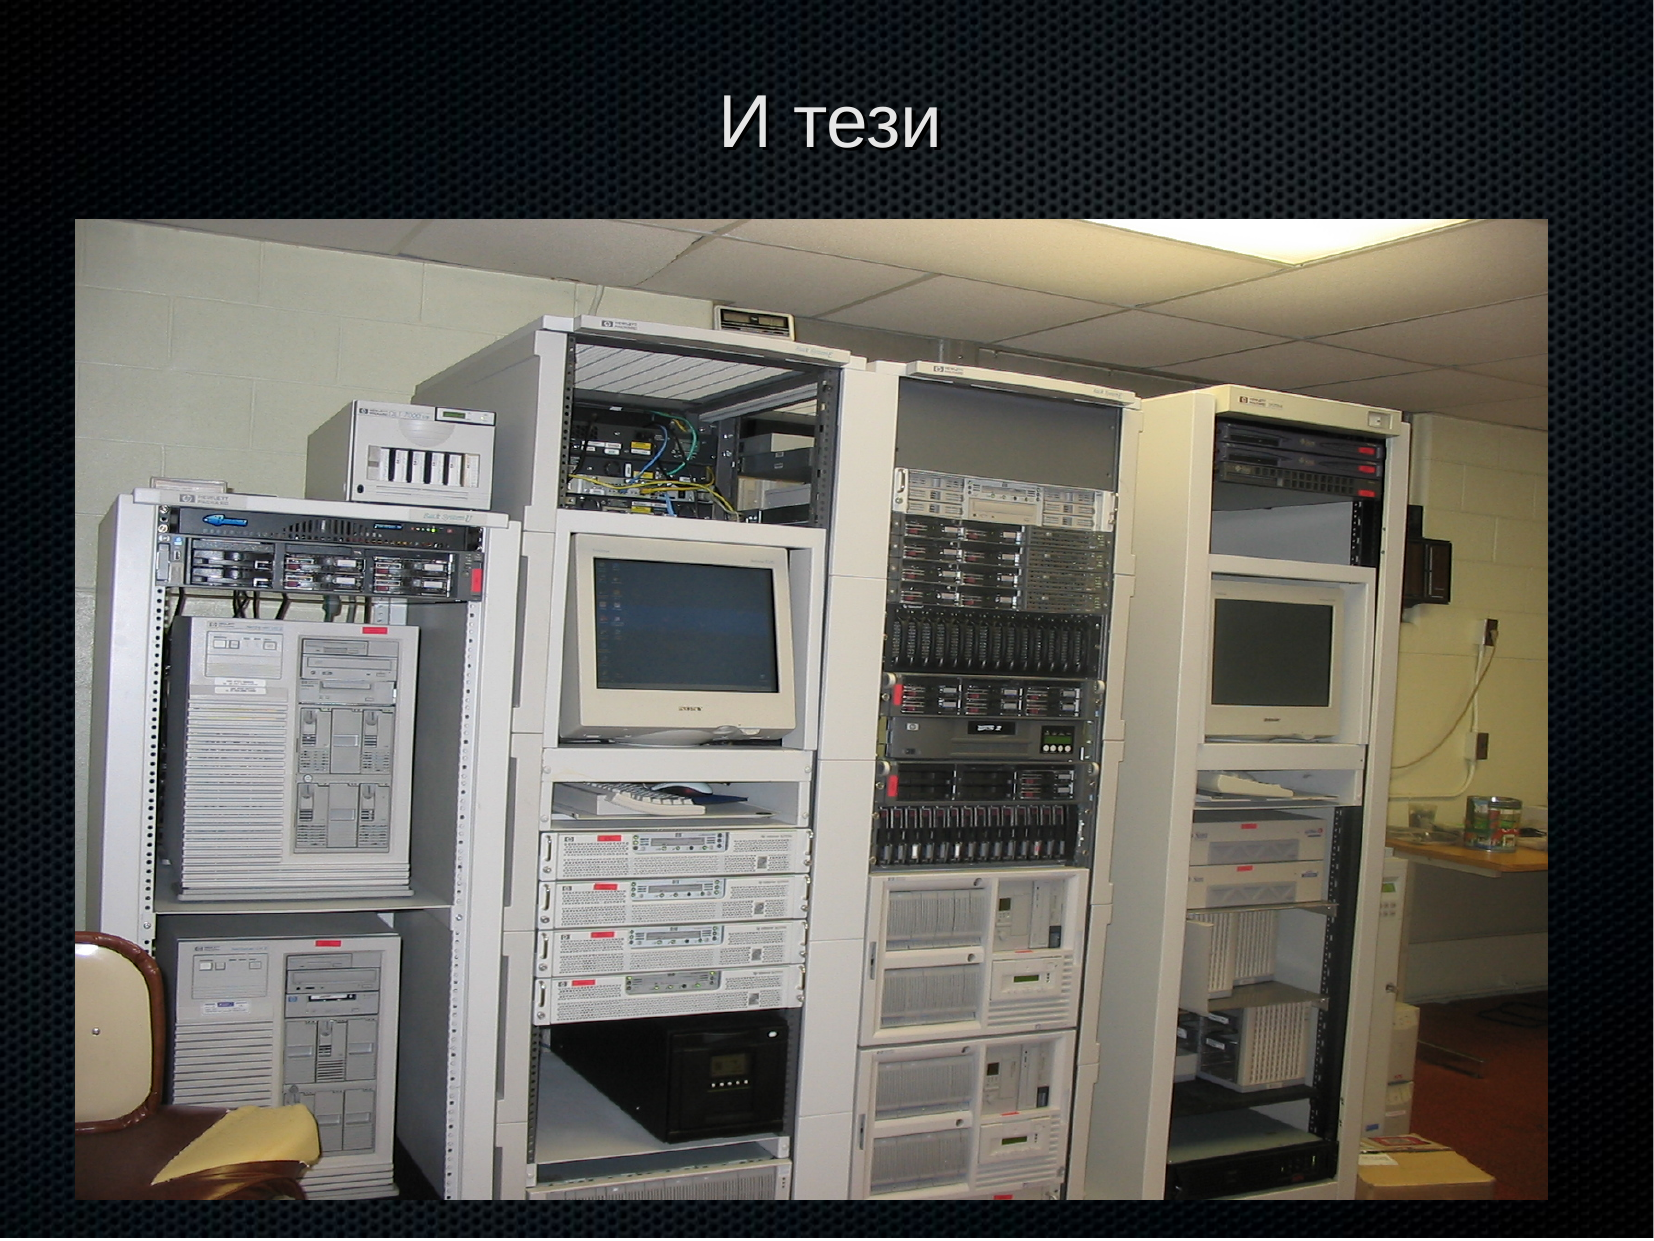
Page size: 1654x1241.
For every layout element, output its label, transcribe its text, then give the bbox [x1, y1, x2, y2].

picture [0, 0, 1654, 1238]
title И тези [86, 25, 1576, 218]
